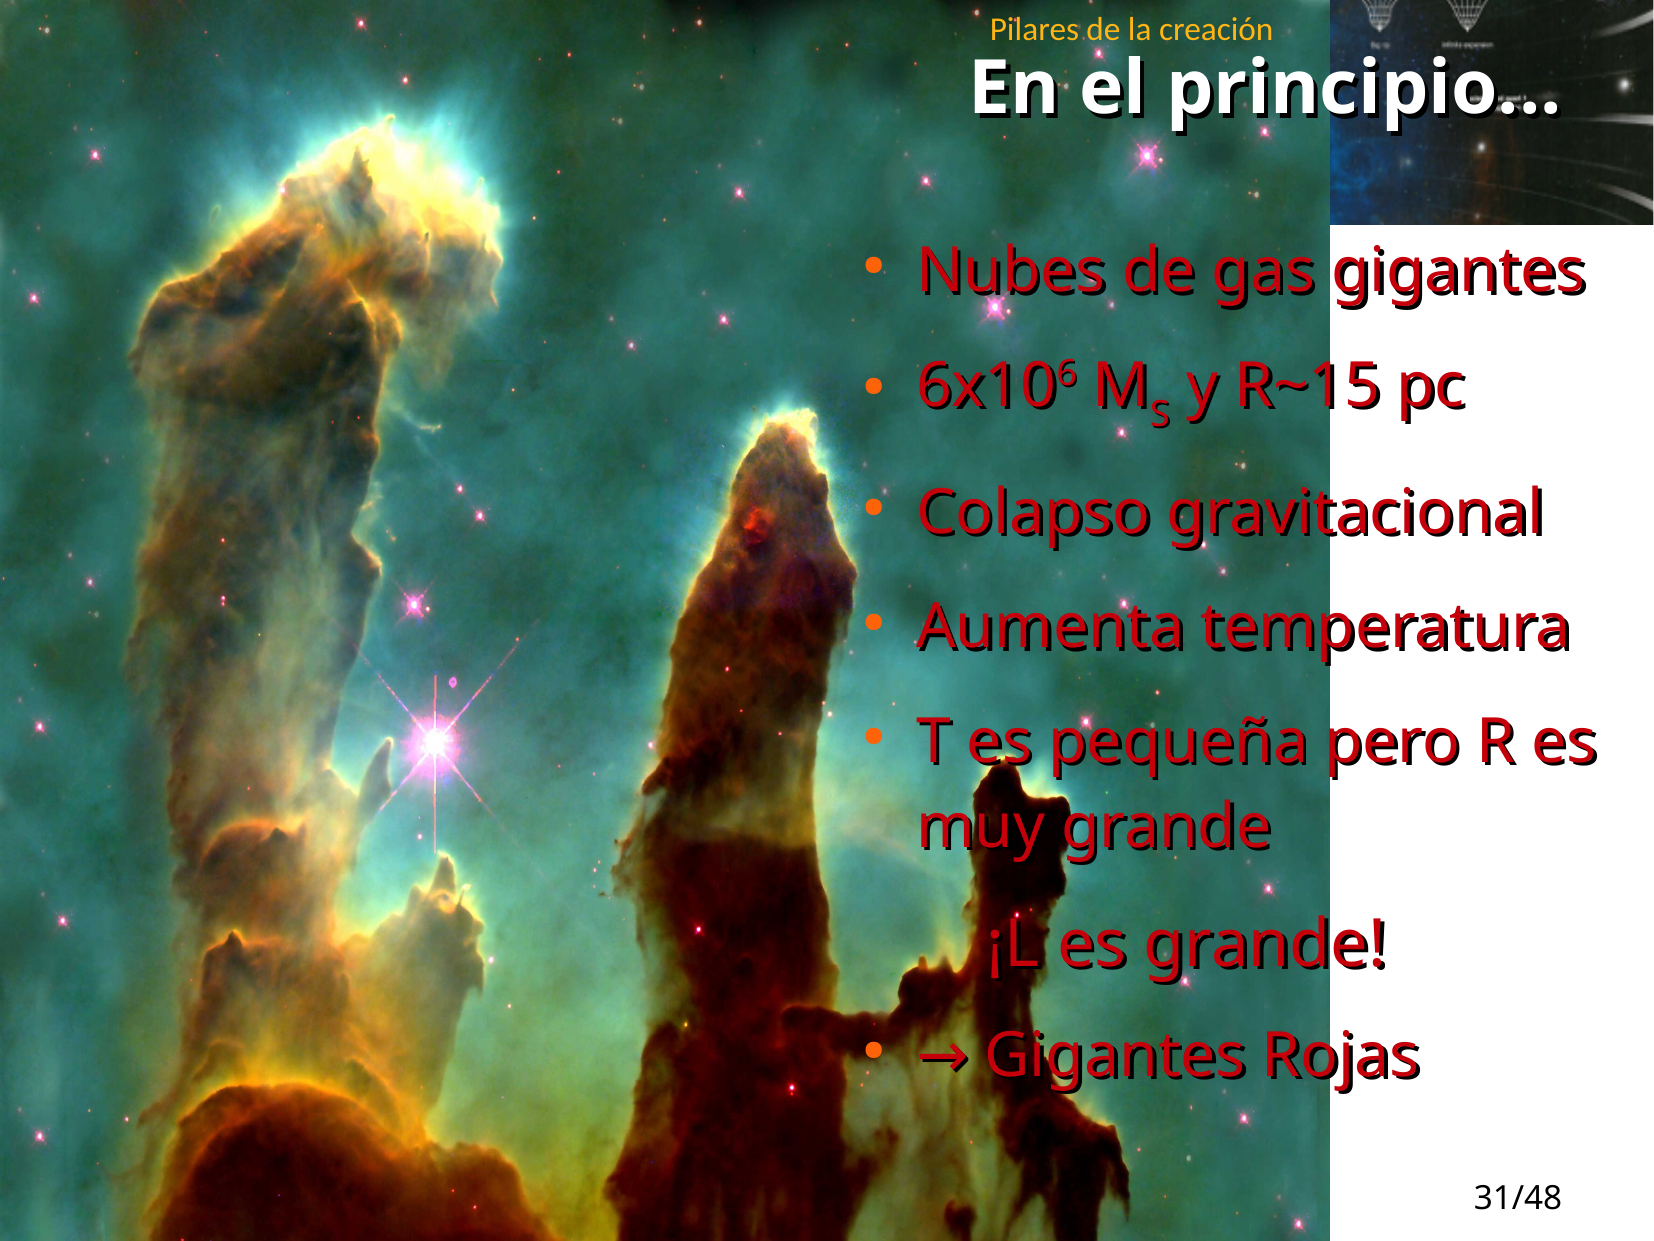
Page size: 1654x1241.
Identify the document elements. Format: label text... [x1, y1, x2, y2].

text_box Pilares de la creación [975, 8, 1324, 61]
title En el principio... [75, 19, 1564, 151]
picture [0, 0, 1654, 1241]
list Nubes de gas gigantes 6x106 MS y R~15 pc Colapso gravitacional Aumenta temperatura T es pequeña pero R es muy grande ¡L es grande! → Gigantes Rojas [845, 224, 1651, 1141]
